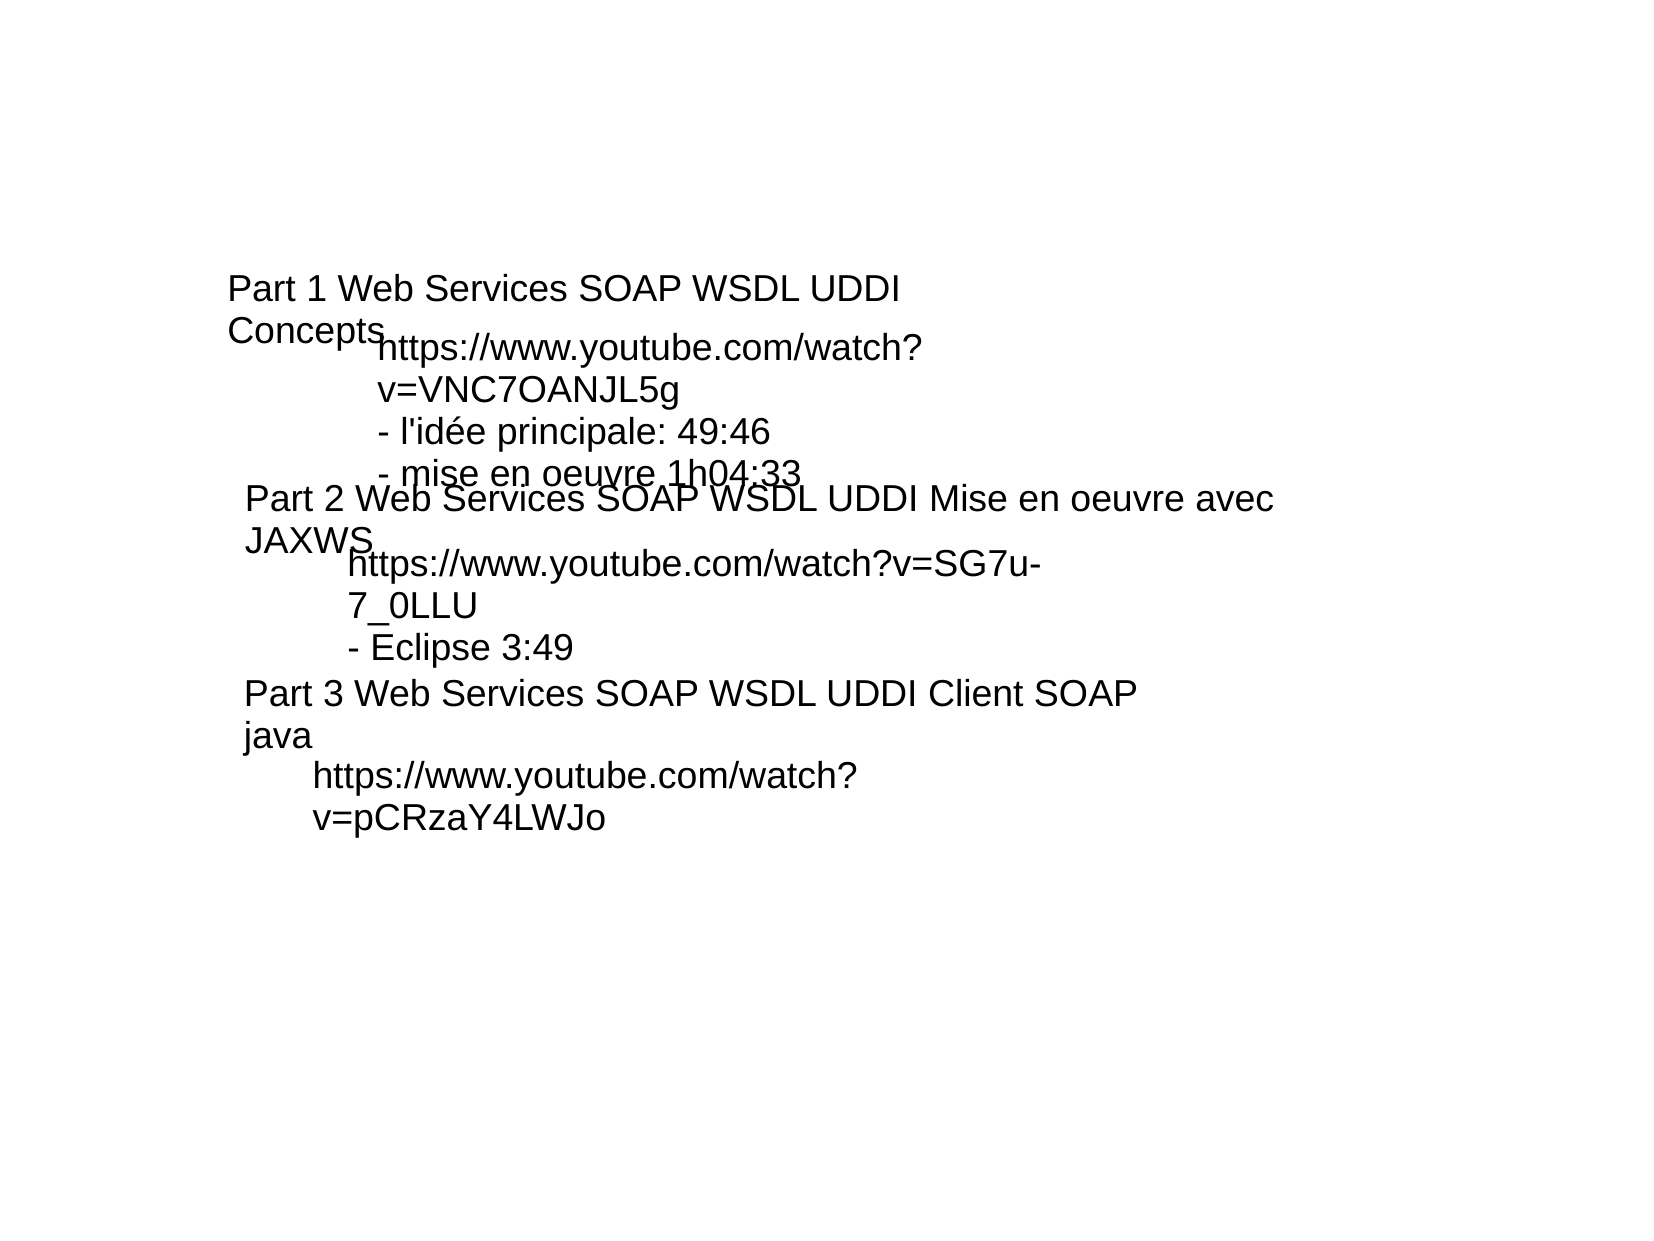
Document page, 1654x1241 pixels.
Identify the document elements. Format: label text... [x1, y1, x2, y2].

text_box https://www.youtube.com/watch?v=pCRzaY4LWJo [297, 747, 1164, 805]
text_box https://www.youtube.com/watch?v=SG7u-7_0LLU - Eclipse 3:49 [332, 535, 1185, 635]
text_box Part 1 Web Services SOAP WSDL UDDI Concepts [212, 259, 1085, 317]
text_box https://www.youtube.com/watch?v=VNC7OANJL5g - l'idée principale: 49:46 - mise en oeuvre 1h04:33 [362, 319, 1238, 461]
text_box Part 2 Web Services SOAP WSDL UDDI Mise en oeuvre avec JAXWS [229, 470, 1429, 528]
text_box Part 3 Web Services SOAP WSDL UDDI Client SOAP java [229, 664, 1232, 722]
